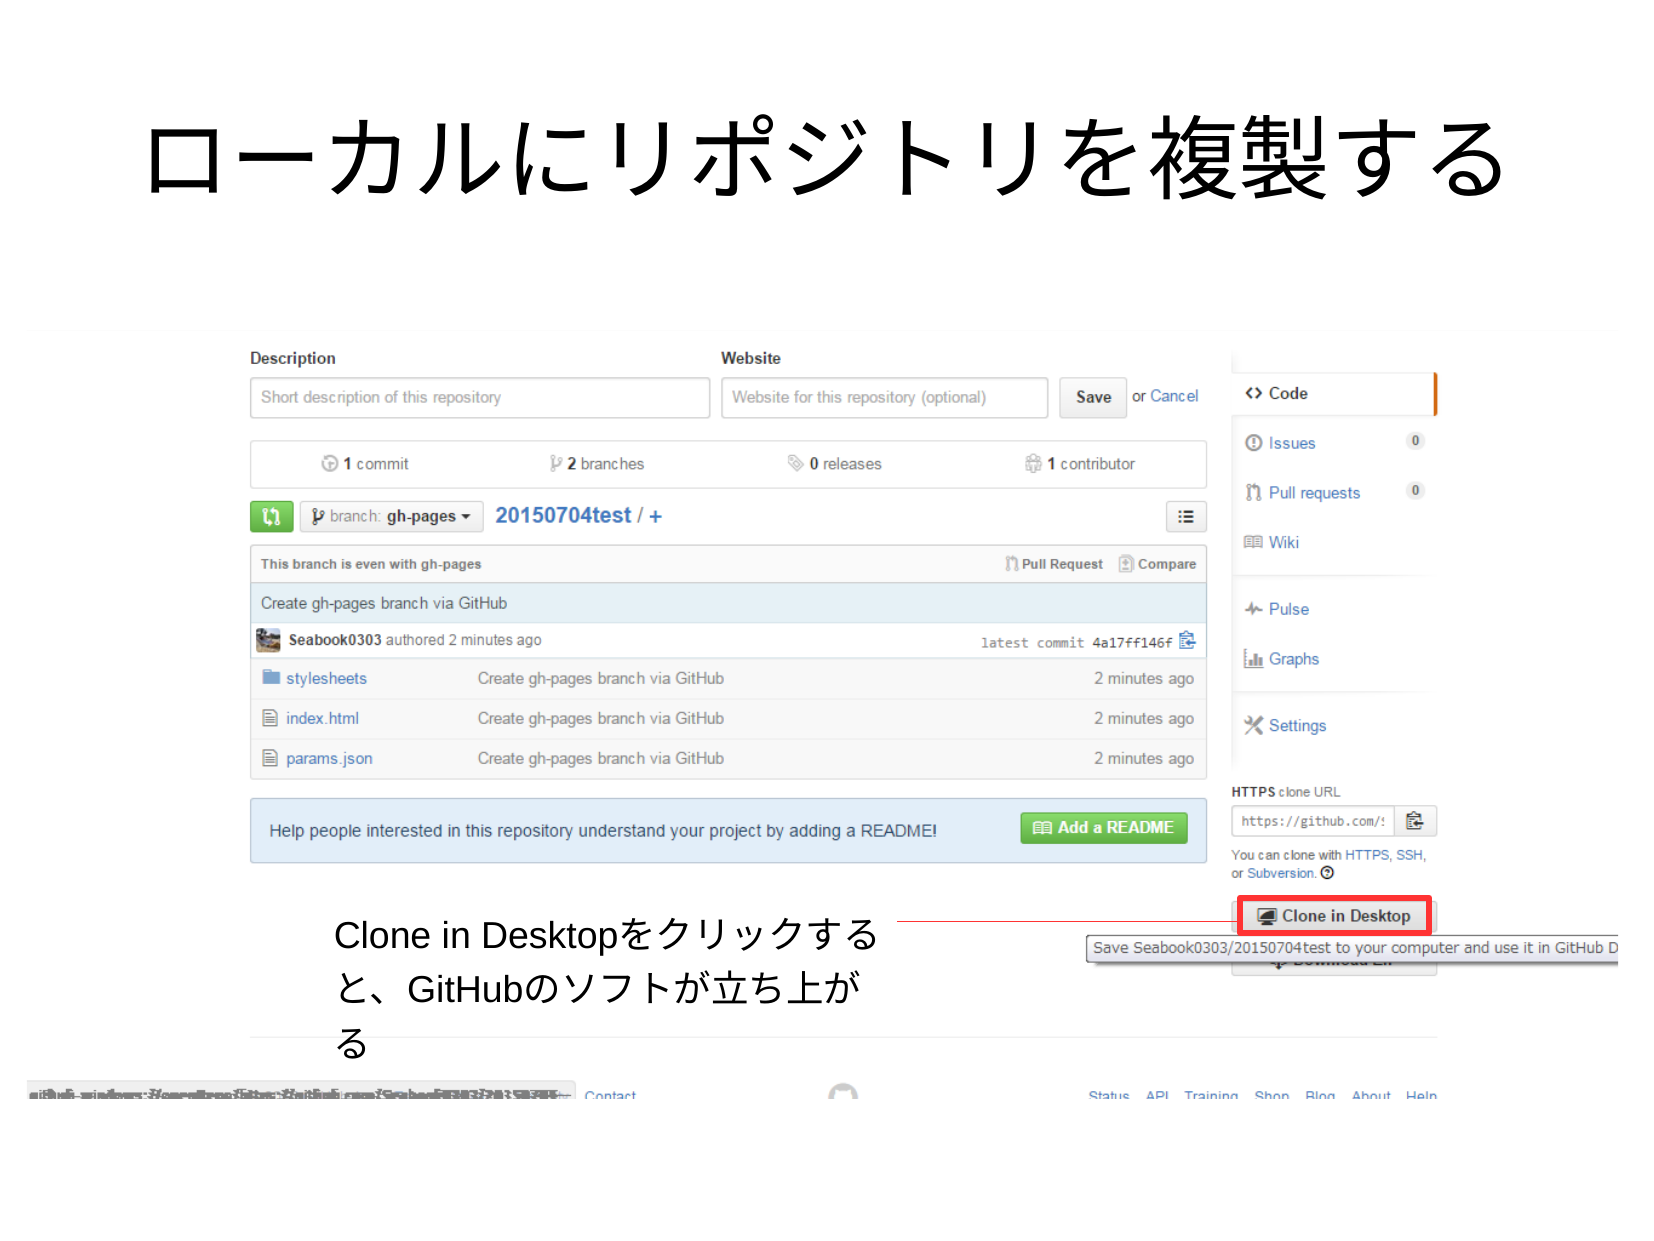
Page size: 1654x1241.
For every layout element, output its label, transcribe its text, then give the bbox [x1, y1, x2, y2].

text_box Clone in Desktopをクリックすると、GitHubのソフトが立ち上がる [318, 897, 910, 997]
picture [26, 330, 1619, 1099]
title ローカルにリポジトリを複製する [82, 49, 1571, 257]
